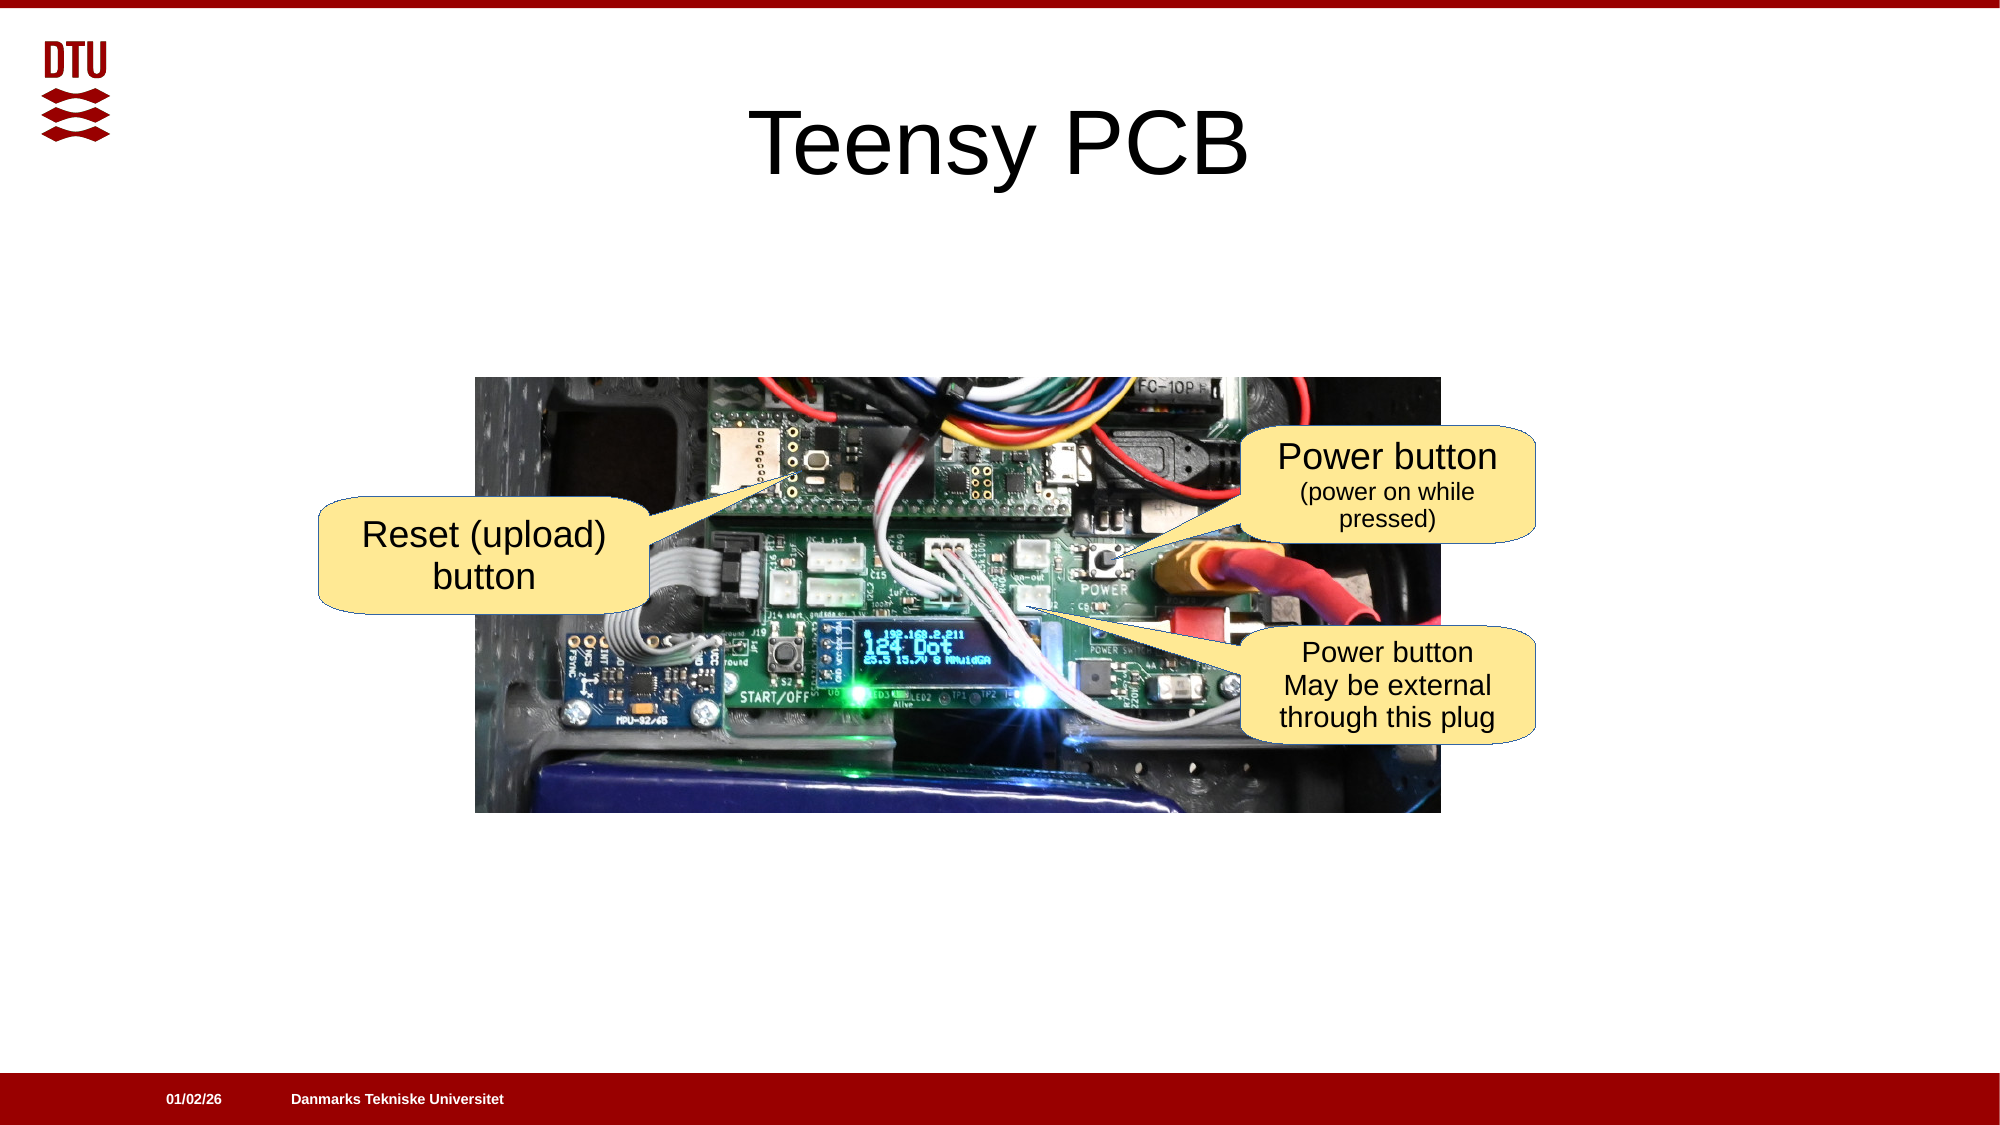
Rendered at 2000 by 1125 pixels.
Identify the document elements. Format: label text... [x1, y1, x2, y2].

text_box Power button (power on while pressed) [1111, 425, 1536, 560]
title Teensy PCB [99, 48, 1900, 237]
text_box Reset (upload) button [318, 470, 802, 615]
picture [475, 377, 1441, 813]
text_box Power button May be external through this plug [1026, 606, 1536, 745]
